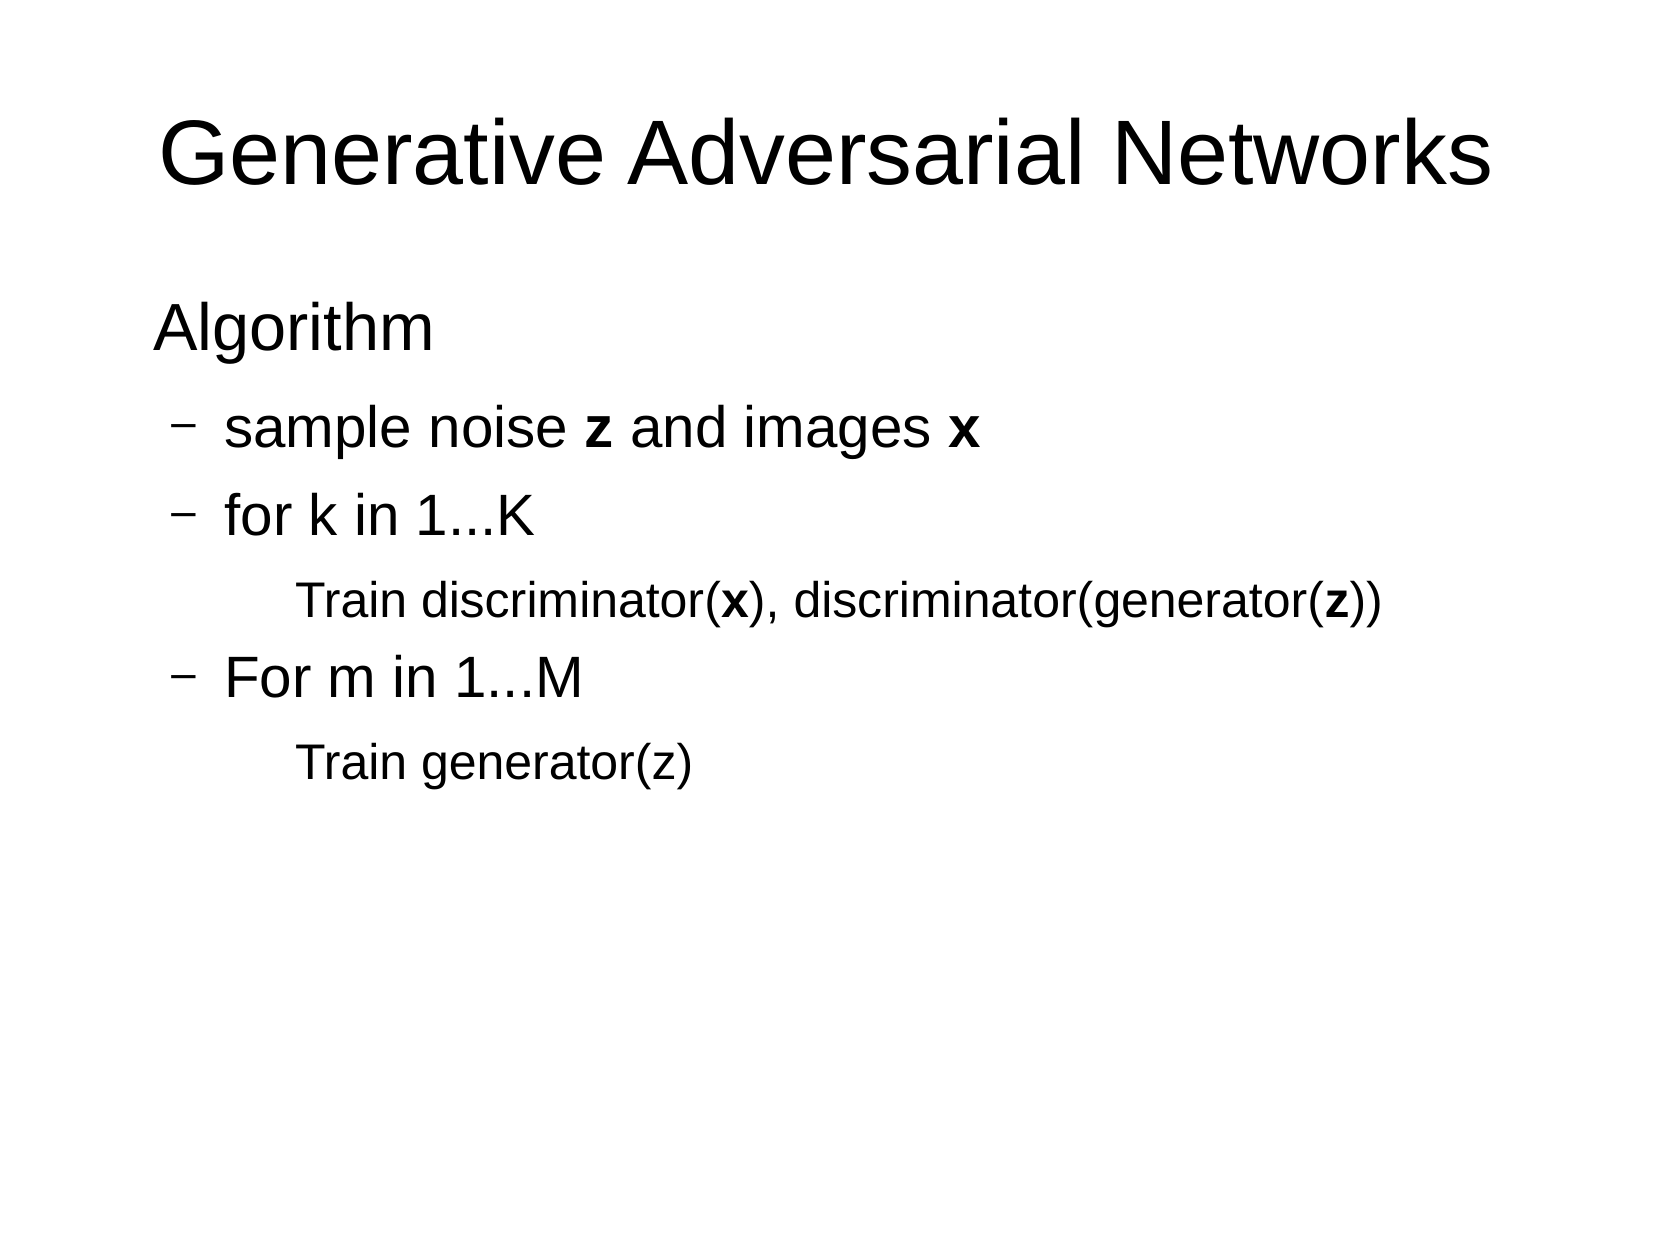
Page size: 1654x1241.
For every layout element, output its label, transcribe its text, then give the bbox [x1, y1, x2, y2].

list Algorithm sample noise z and images x for k in 1...K Train discriminator(x), discriminator(generator(z)) For m in 1...M Train generator(z) [82, 290, 1571, 1010]
title Generative Adversarial Networks [82, 49, 1571, 257]
